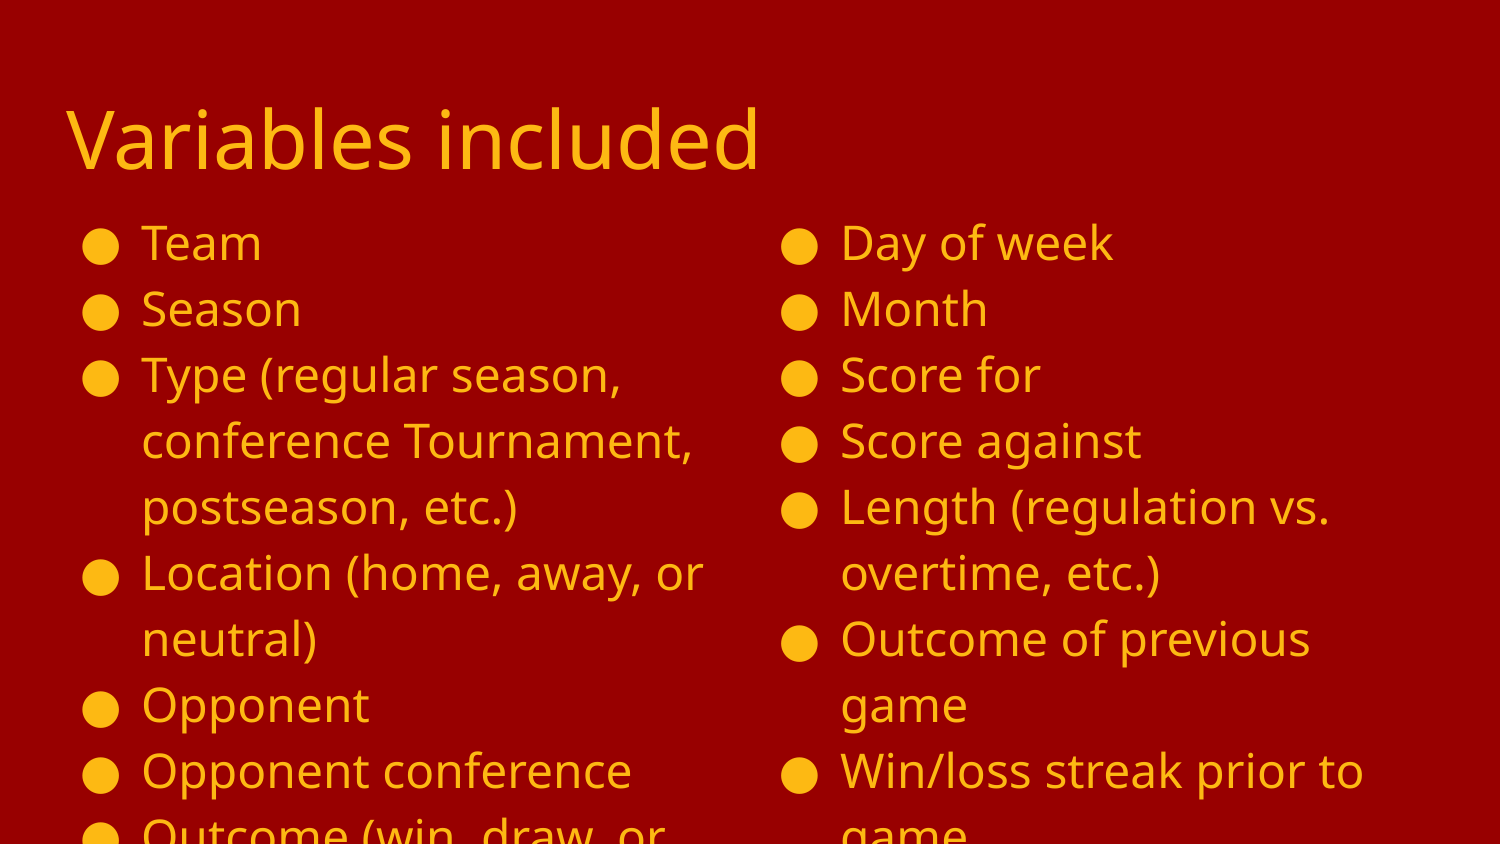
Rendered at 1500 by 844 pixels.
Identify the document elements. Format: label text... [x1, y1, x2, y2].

title Variables included [51, 72, 1449, 167]
list Team Season Type (regular season, conference Tournament, postseason, etc.) Location (home, away, or neutral) Opponent Opponent conference Outcome (win, draw, or loss) [51, 189, 750, 789]
list Day of week Month Score for Score against Length (regulation vs. overtime, etc.) Outcome of previous game Win/loss streak prior to game Whether or not I attended [750, 189, 1449, 789]
